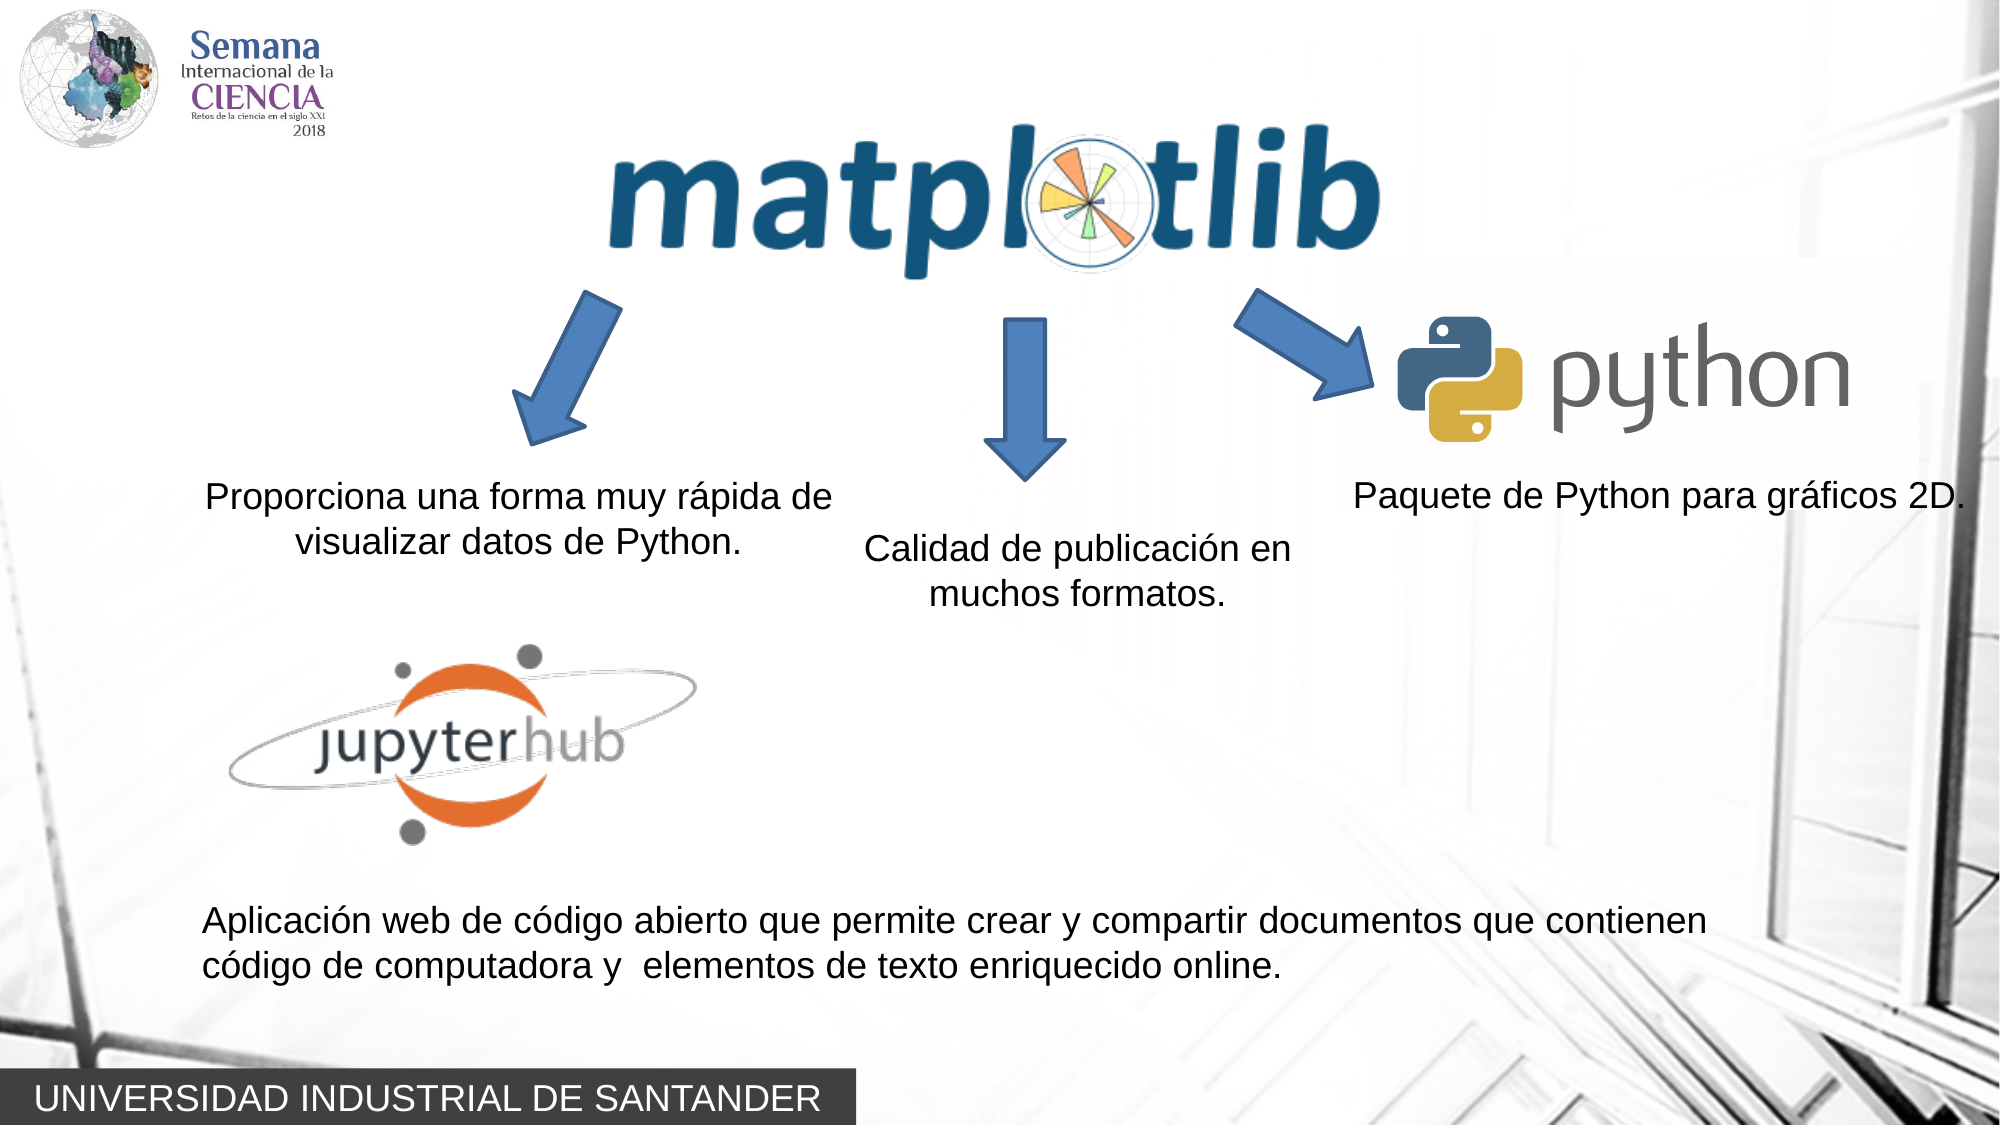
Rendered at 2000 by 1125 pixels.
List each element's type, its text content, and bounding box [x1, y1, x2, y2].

text_box UNIVERSIDAD INDUSTRIAL DE SANTANDER [0, 1068, 857, 1125]
text_box [1235, 289, 1373, 400]
text_box Paquete de Python para gráficos 2D. [1338, 463, 1982, 524]
text_box [513, 291, 621, 445]
picture [0, 0, 2000, 1125]
text_box [985, 319, 1065, 480]
text_box Proporciona una forma muy rápida de visualizar datos de Python. [181, 464, 857, 605]
text_box Aplicación web de código abierto que permite crear y compartir documentos que contienen código de computadora y elementos de texto enriquecido online. [187, 888, 1828, 1029]
text_box Calidad de publicación en muchos formatos. [848, 516, 1307, 622]
